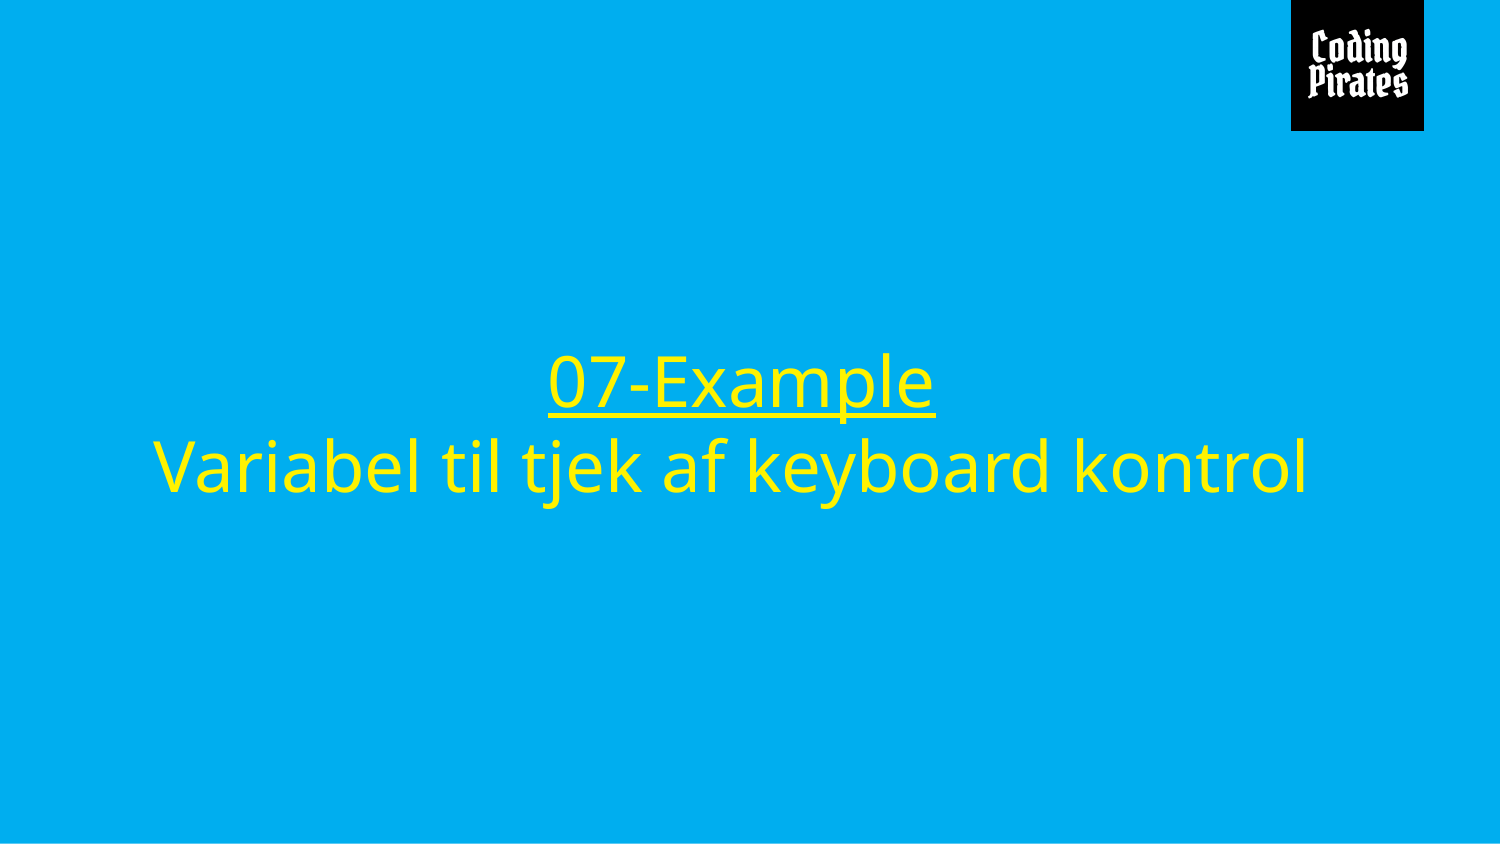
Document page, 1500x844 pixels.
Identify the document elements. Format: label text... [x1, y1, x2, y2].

picture [1292, 0, 1423, 130]
title 07-Example Variabel til tjek af keyboard kontrol [12, 352, 1472, 491]
